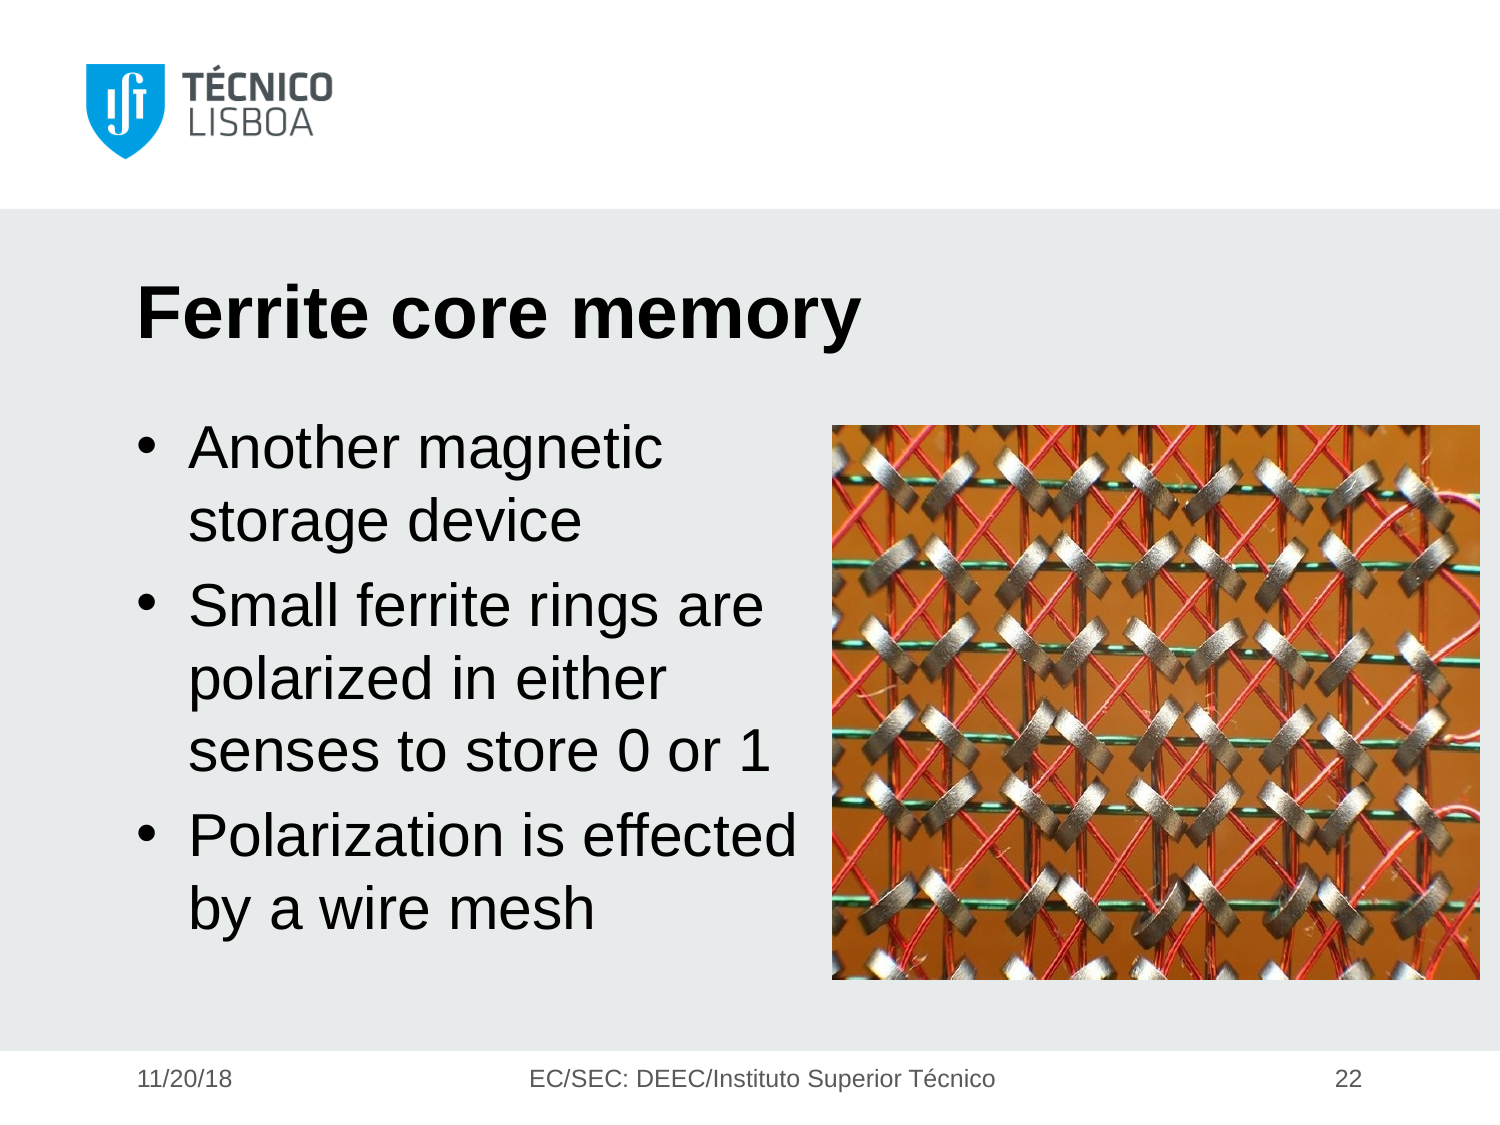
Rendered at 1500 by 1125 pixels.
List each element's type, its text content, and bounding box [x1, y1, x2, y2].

footer EC/SEC: DEEC/Instituto Superior Técnico [512, 1052, 1021, 1103]
slide_number <number> [1077, 1052, 1378, 1103]
picture [0, 0, 1500, 1125]
list Another magnetic storage device Small ferrite rings are polarized in either senses to store 0 or 1 Polarization is effected by a wire mesh [121, 400, 833, 1005]
slide_number 11/20/18 [121, 1052, 425, 1103]
title Ferrite core memory [121, 237, 1378, 381]
